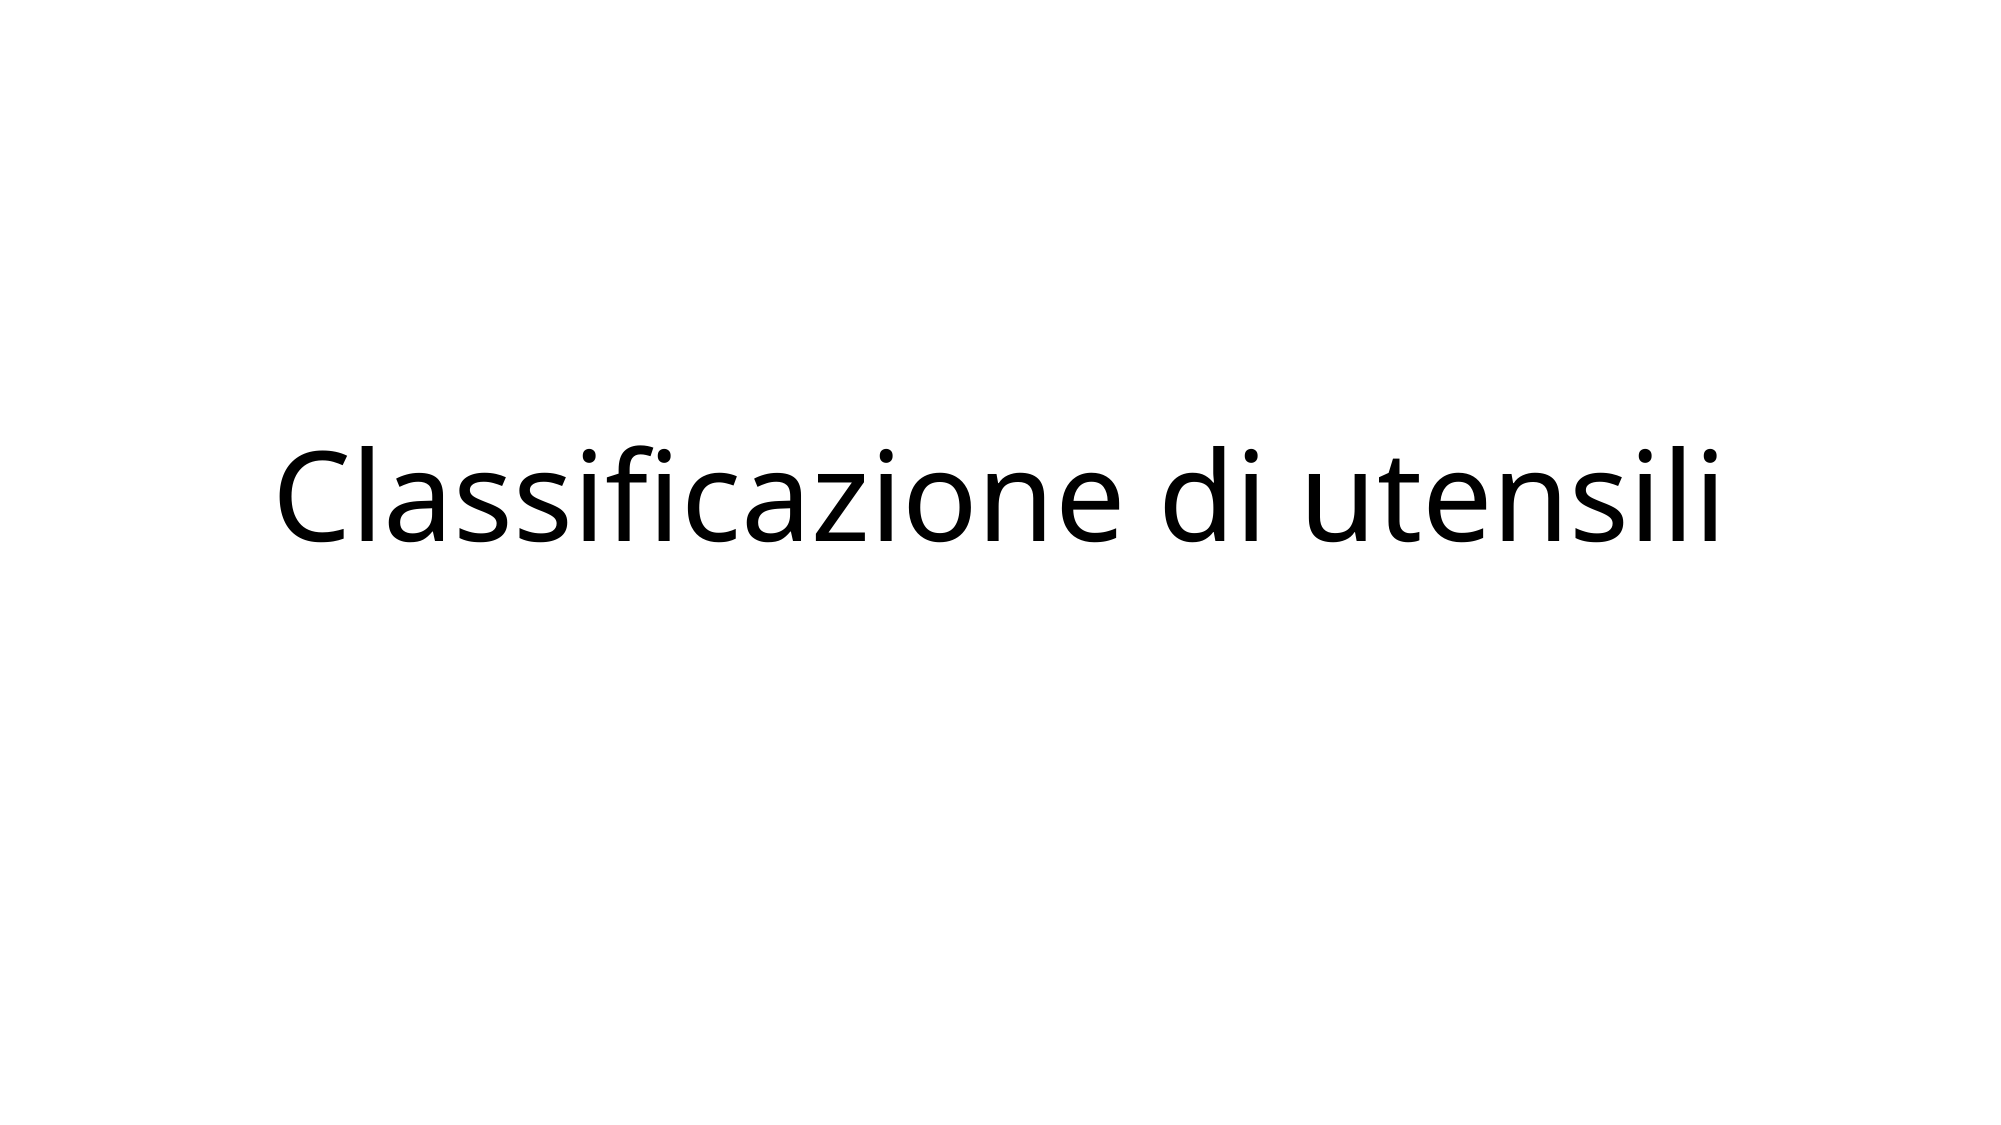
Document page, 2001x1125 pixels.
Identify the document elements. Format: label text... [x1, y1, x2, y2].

title Classificazione di utensili [249, 184, 1750, 576]
